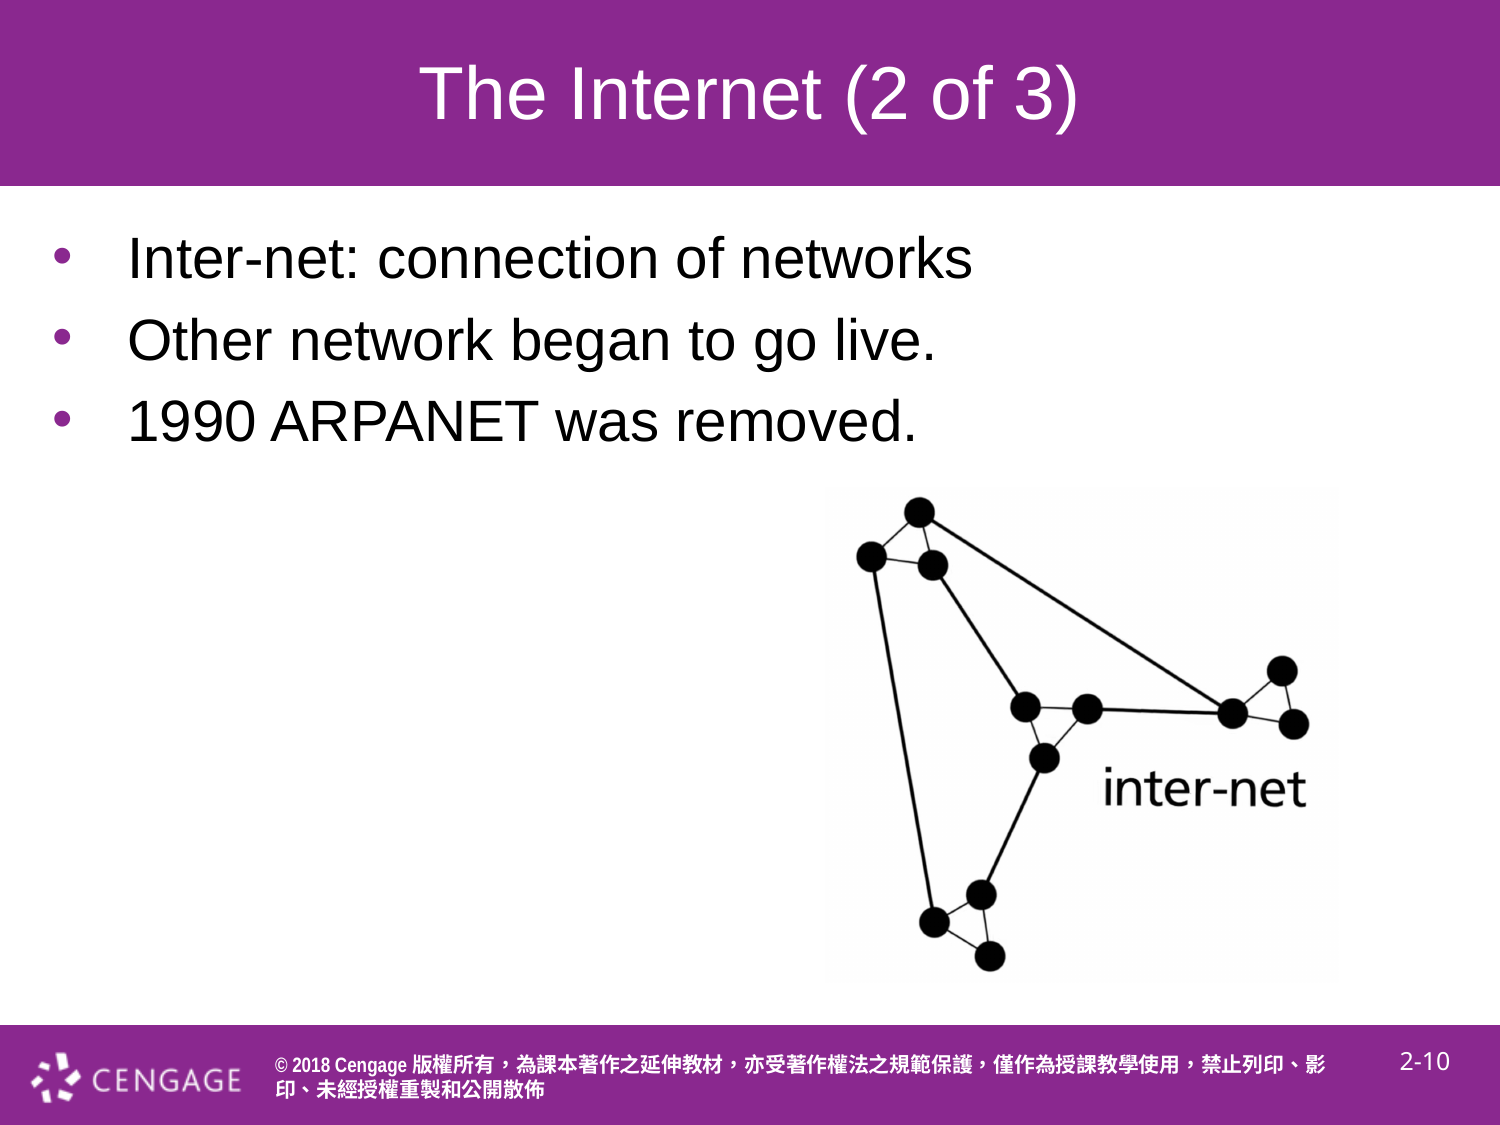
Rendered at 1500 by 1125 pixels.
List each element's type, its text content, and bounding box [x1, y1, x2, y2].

picture [21, 1043, 246, 1111]
title The Internet (2 of 3) [7, 4, 1493, 175]
list Inter-net: connection of networks Other network began to go live. 1990 ARPANET was removed. [37, 212, 1475, 1005]
picture [825, 487, 1339, 983]
